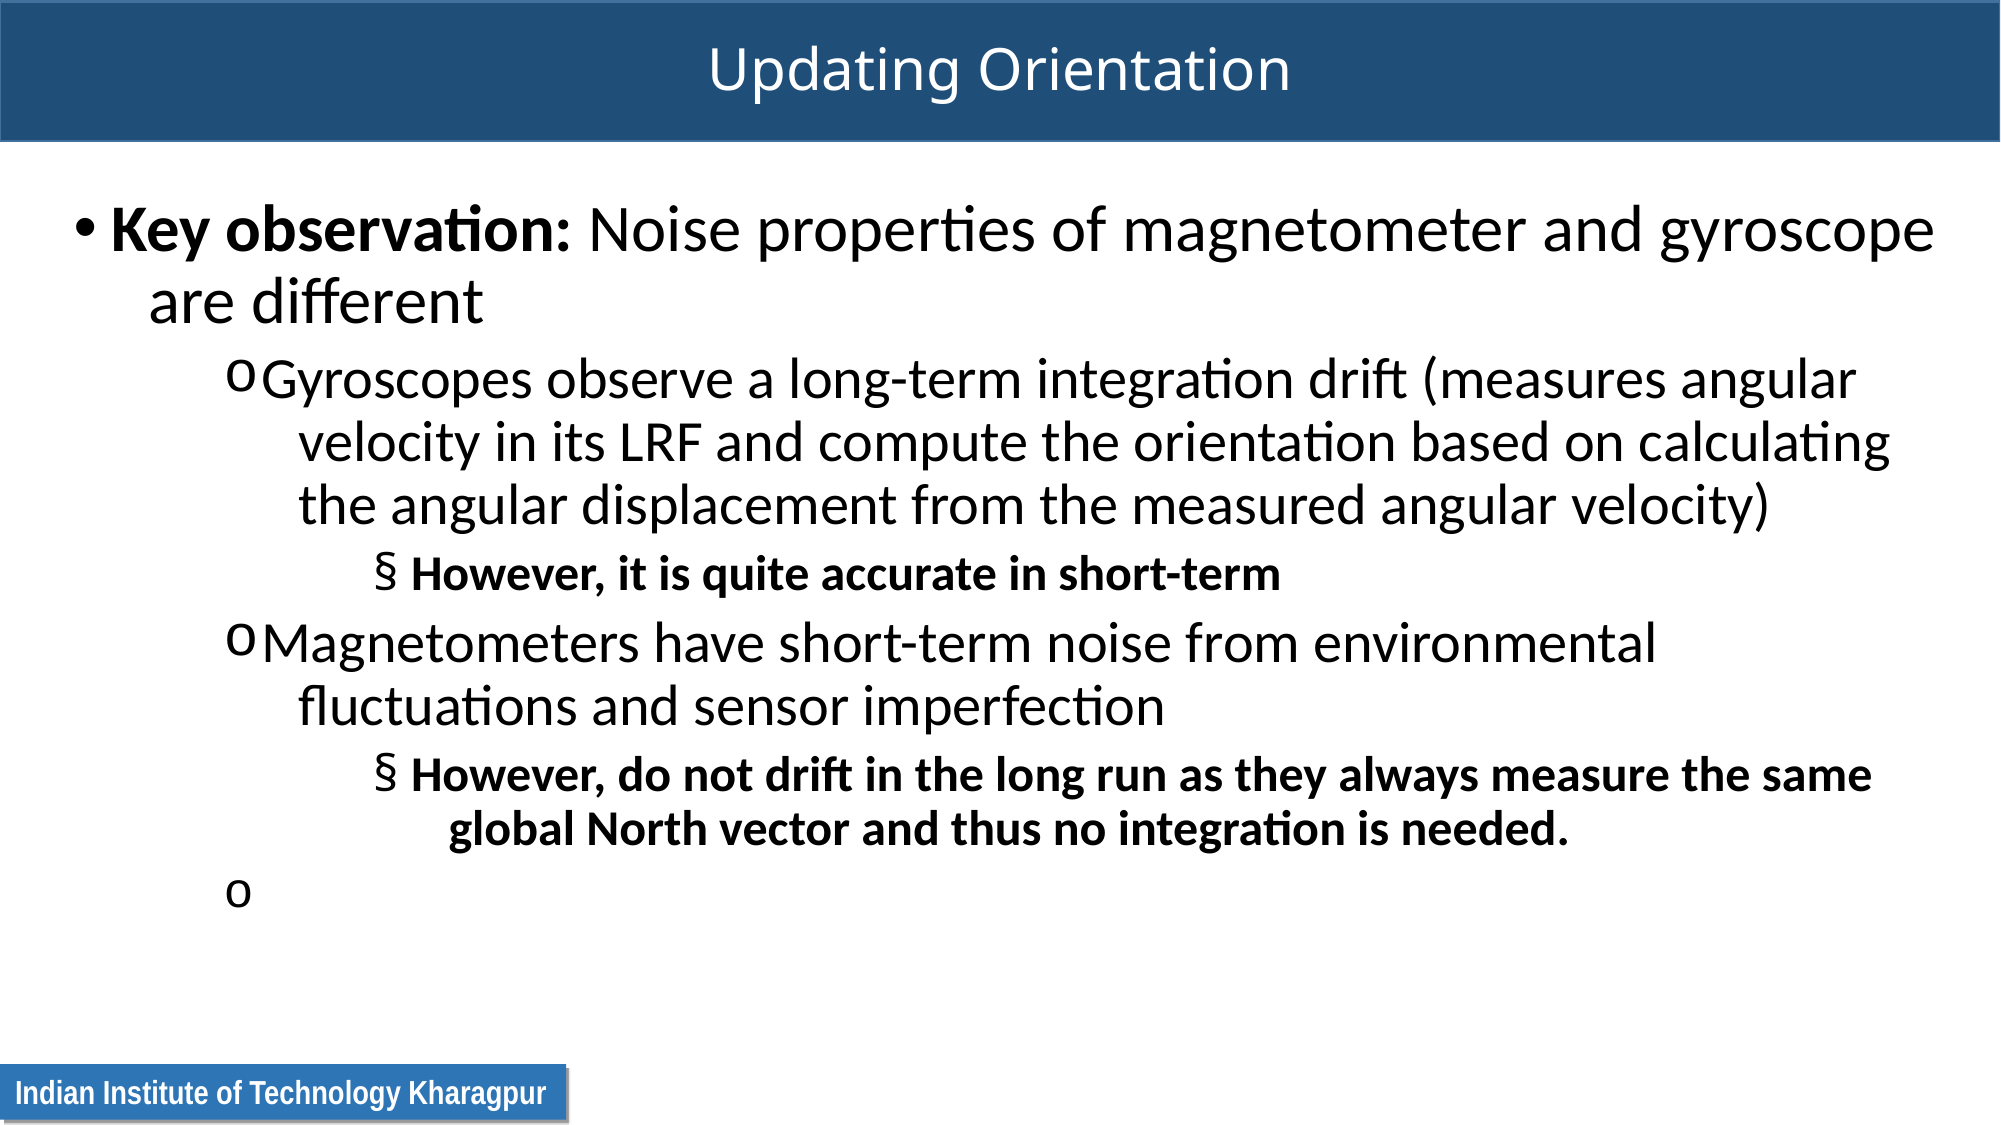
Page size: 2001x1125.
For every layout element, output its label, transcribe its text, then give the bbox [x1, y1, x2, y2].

list Key observation: Noise properties of magnetometer and gyroscope are different Gyroscopes observe a long-term integration drift (measures angular velocity in its LRF and compute the orientation based on calculating the angular displacement from the measured angular velocity) However, it is quite accurate in short-term Magnetometers have short-term noise from environmental fluctuations and sensor imperfection However, do not drift in the long run as they always measure the same global North vector and thus no integration is needed. [58, 186, 1954, 1065]
title Updating Orientation [0, 1, 2000, 141]
